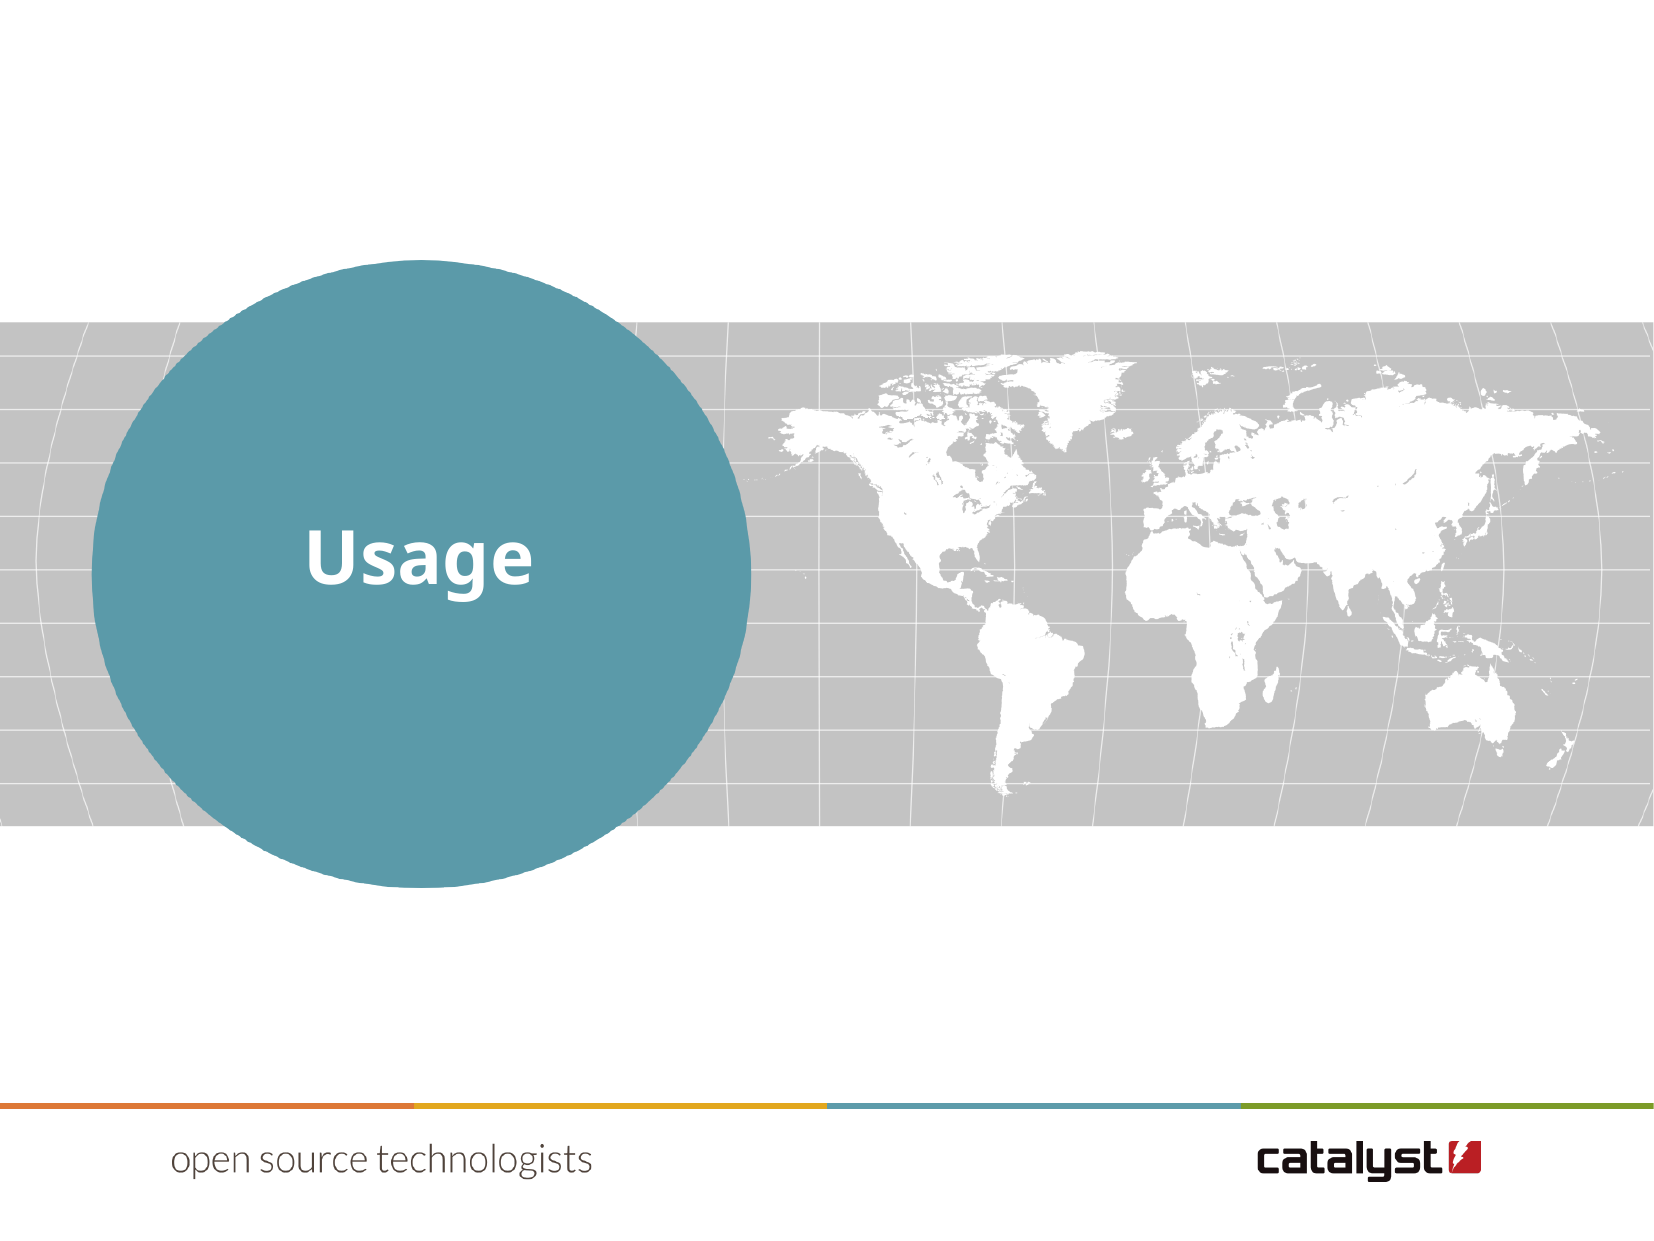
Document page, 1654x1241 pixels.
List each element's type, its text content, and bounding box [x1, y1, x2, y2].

picture [0, 260, 1654, 888]
picture [0, 1103, 1654, 1182]
text_box Usage [224, 478, 615, 632]
